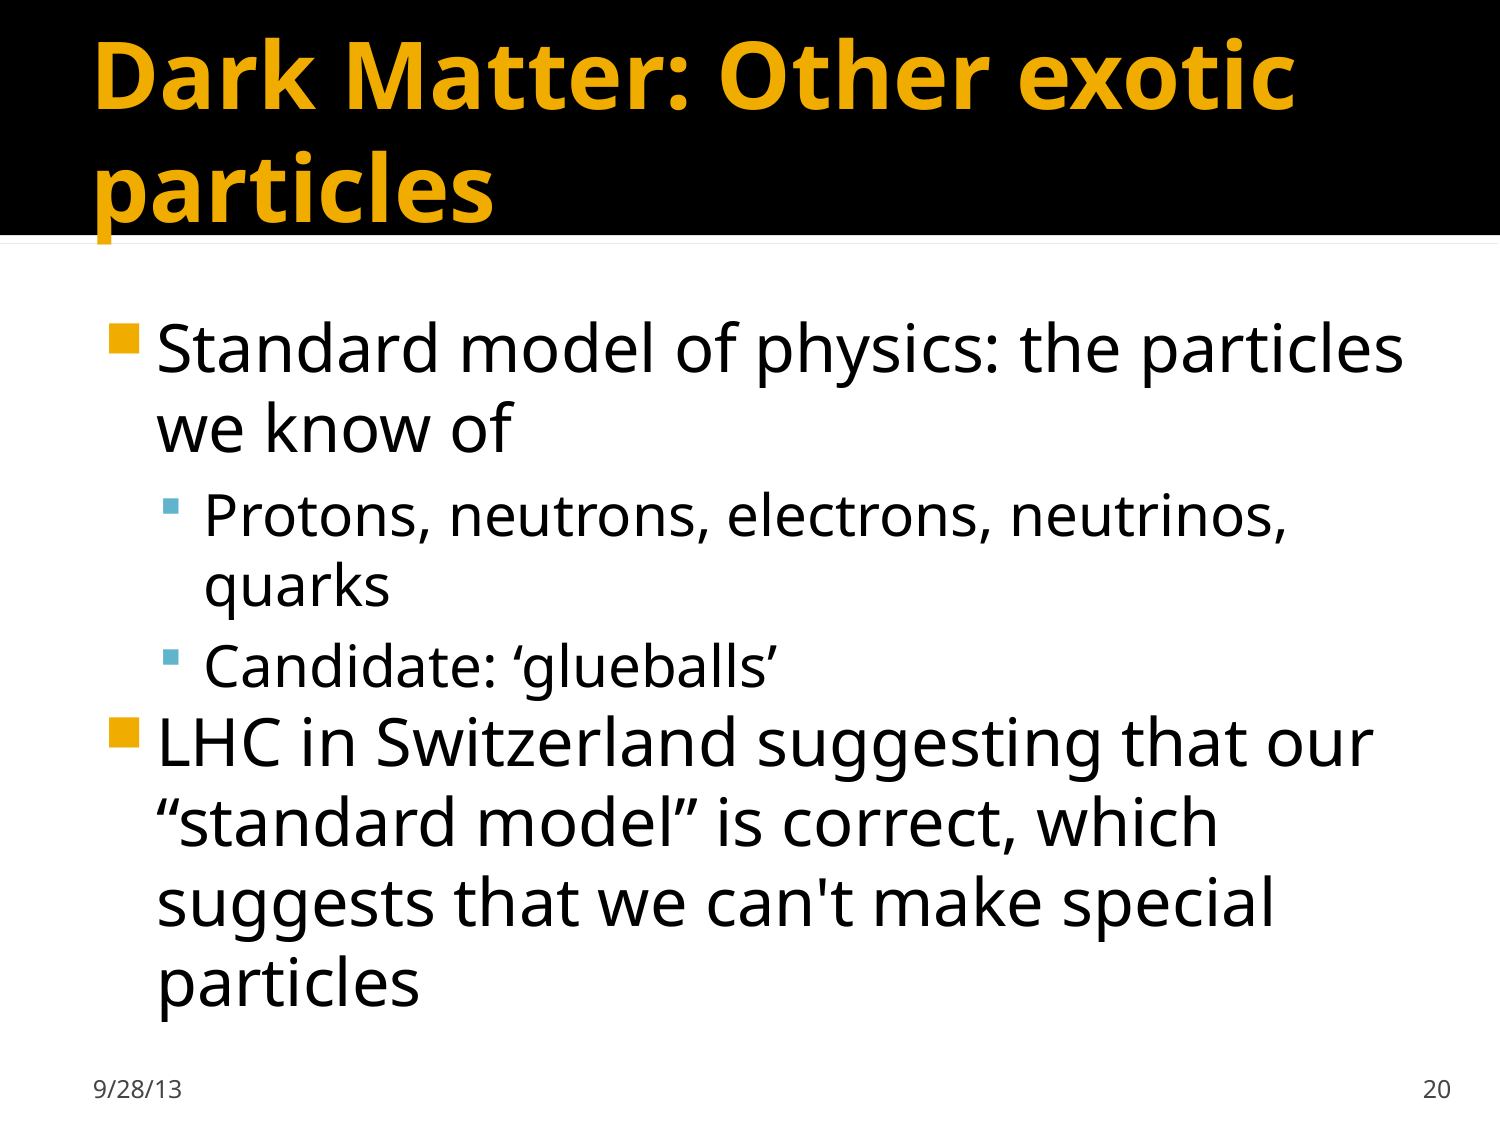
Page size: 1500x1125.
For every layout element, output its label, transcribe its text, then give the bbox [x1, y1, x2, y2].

list Standard model of physics: the particles we know of Protons, neutrons, electrons, neutrinos, quarks Candidate: ‘glueballs’ LHC in Switzerland suggesting that our “standard model” is correct, which suggests that we can't make special particles [75, 291, 1425, 1050]
slide_number 9/28/13 [75, 1062, 425, 1108]
slide_number <number> [1345, 1062, 1467, 1108]
title Dark Matter: Other exotic particles [75, 25, 1425, 231]
